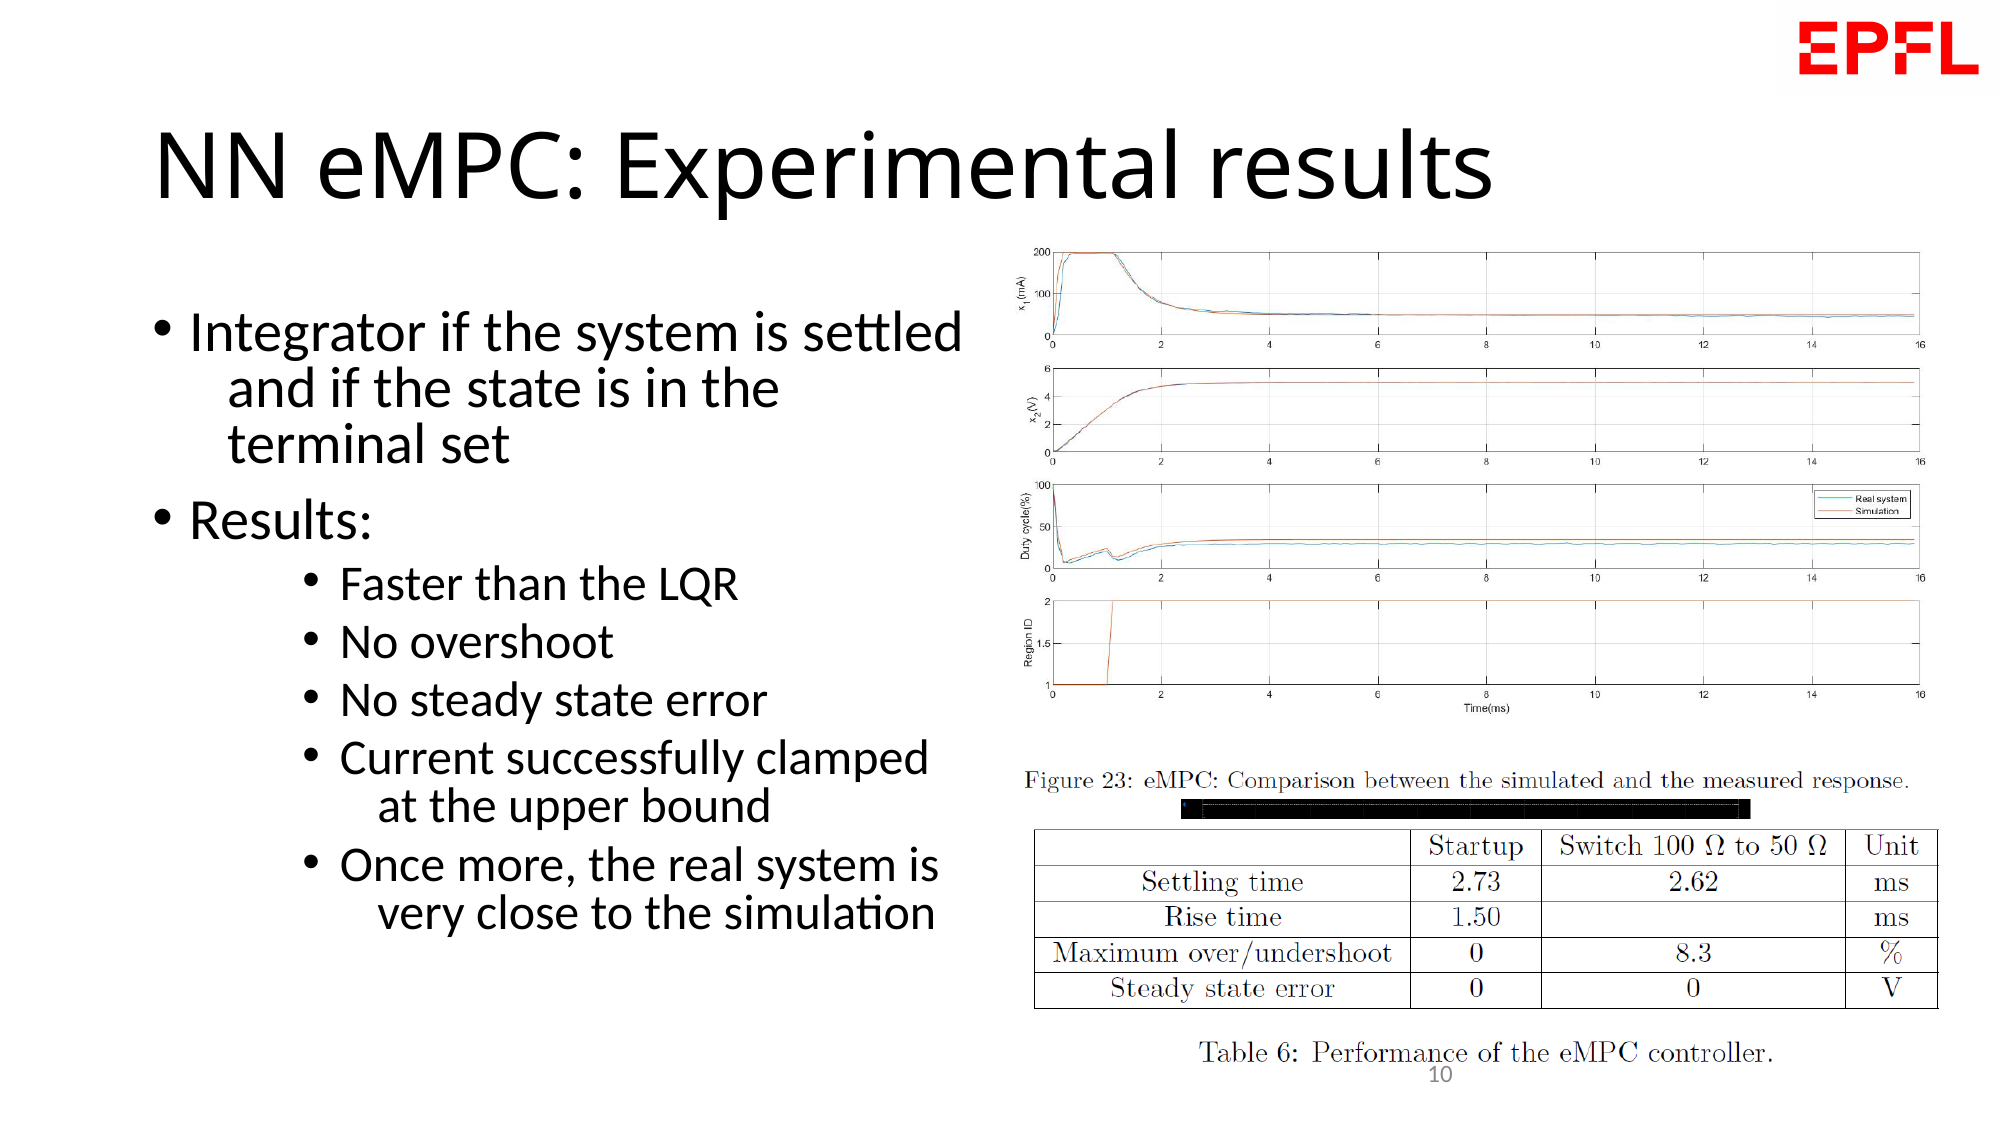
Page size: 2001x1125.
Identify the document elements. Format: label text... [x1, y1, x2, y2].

title NN eMPC: Experimental results [137, 59, 1863, 278]
picture [1013, 235, 1940, 1073]
list Integrator if the system is settled and if the state is in the terminal set Results: Faster than the LQR No overshoot No steady state error Current successfully clamped at the upper bound Once more, the real system is very close to the simulation [137, 299, 988, 1014]
text_box [1412, 1042, 1863, 1103]
